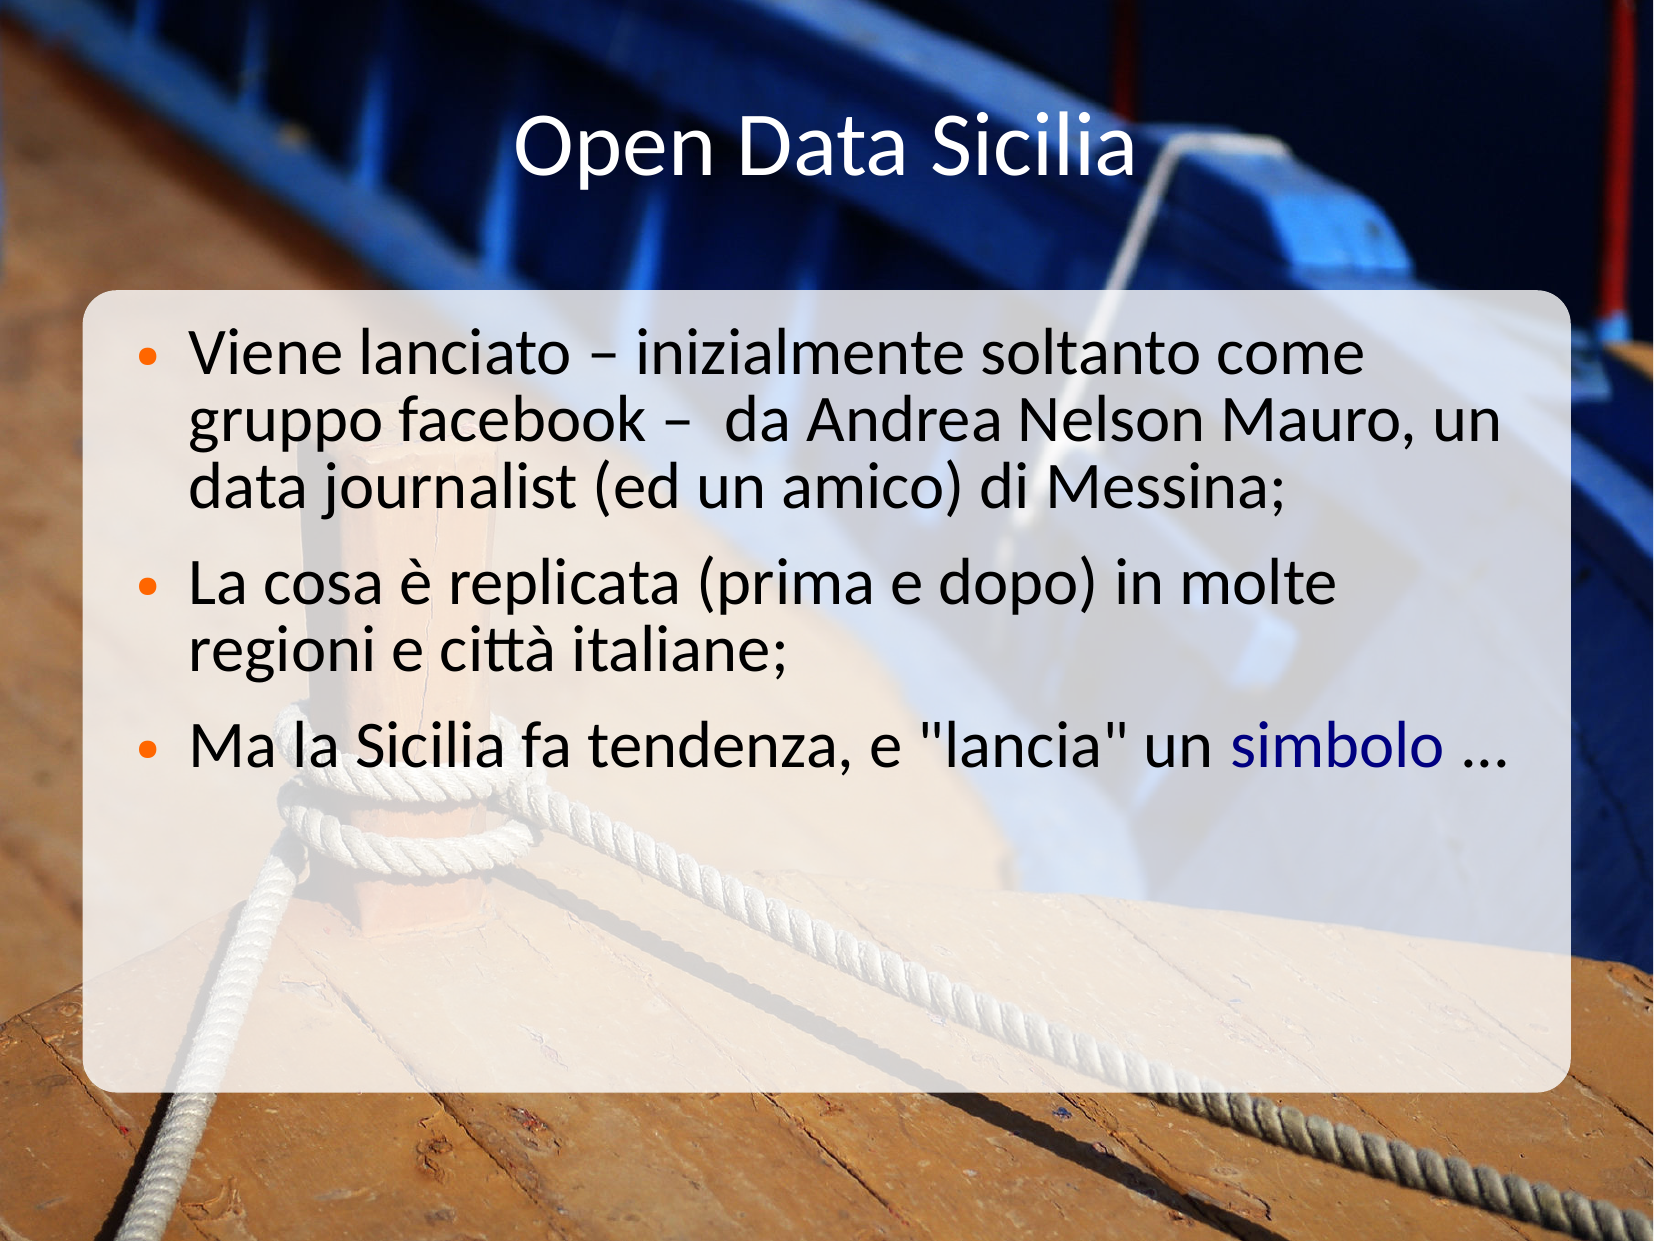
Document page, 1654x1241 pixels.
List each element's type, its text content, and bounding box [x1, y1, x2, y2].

title Open Data Sicilia [82, 49, 1571, 257]
list Viene lanciato – inizialmente soltanto come gruppo facebook – da Andrea Nelson Mauro, un data journalist (ed un amico) di Messina; La cosa è replicata (prima e dopo) in molte regioni e città italiane; Ma la Sicilia fa tendenza, e "lancia" un simbolo ... [118, 324, 1536, 1076]
picture [0, 0, 1654, 1241]
